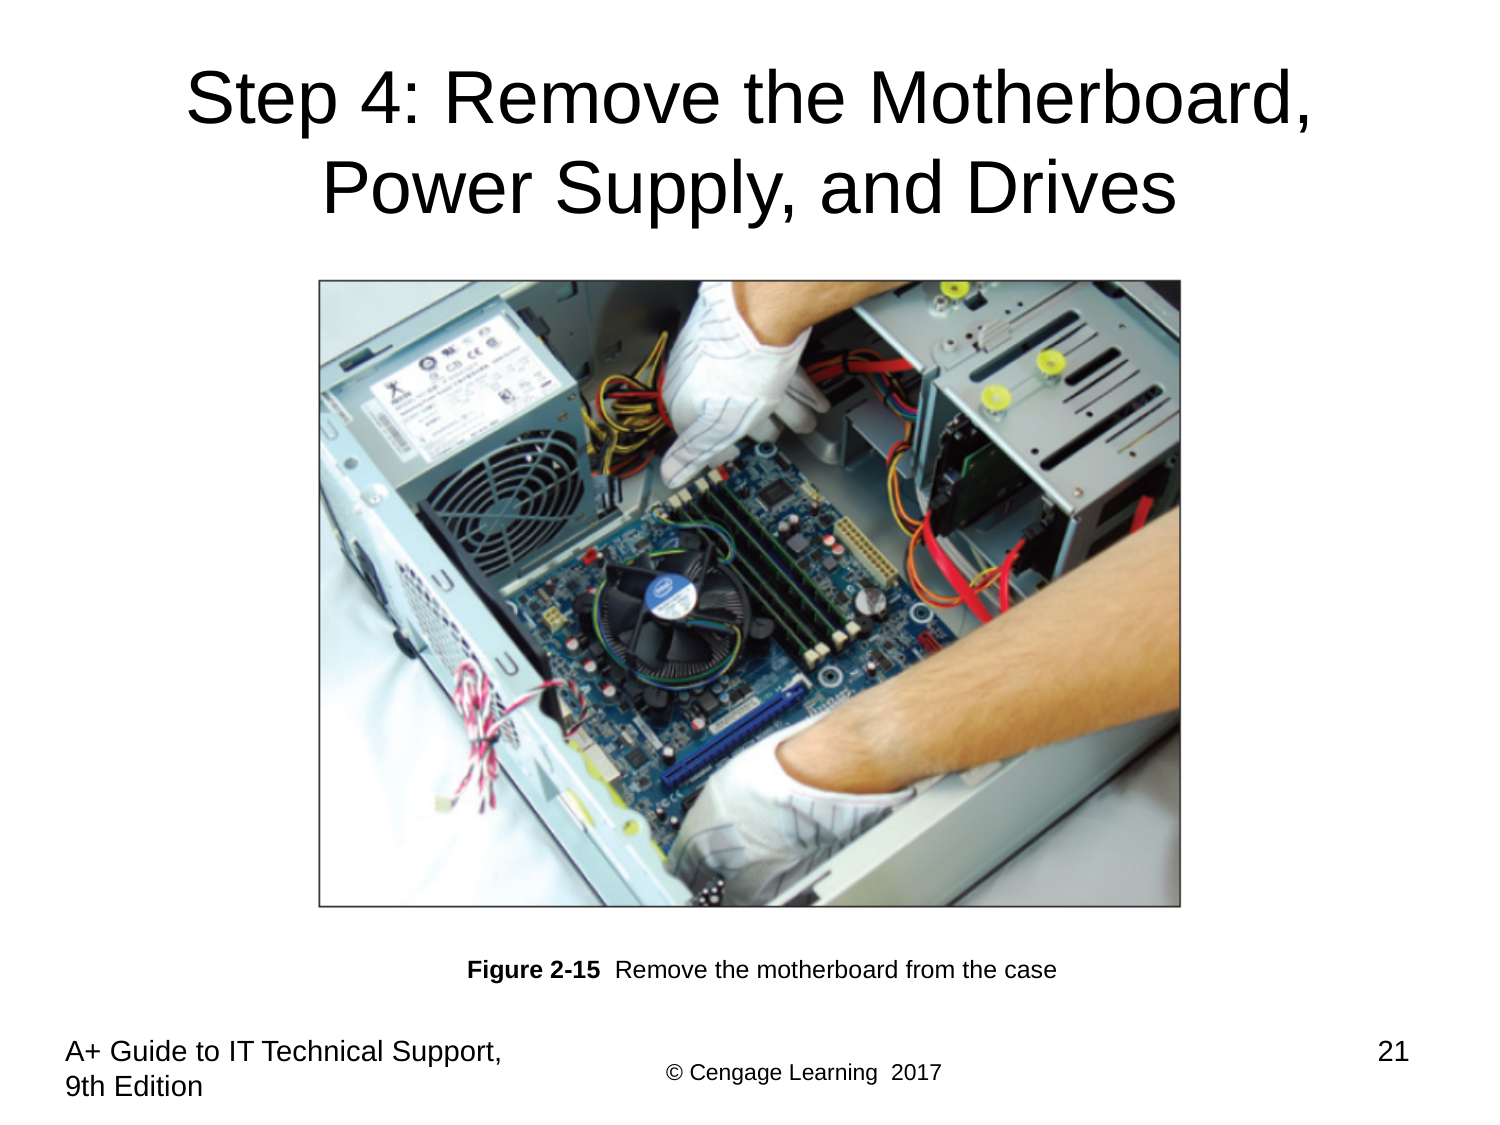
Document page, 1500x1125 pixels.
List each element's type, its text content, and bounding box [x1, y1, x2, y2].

picture [311, 274, 1189, 914]
title Step 4: Remove the Motherboard, Power Supply, and Drives [75, 45, 1425, 233]
footer A+ Guide to IT Technical Support, 9th Edition [50, 1025, 550, 1104]
text_box Figure 2-15 Remove the motherboard from the case [452, 946, 1074, 992]
slide_number <number> [1074, 1024, 1425, 1103]
